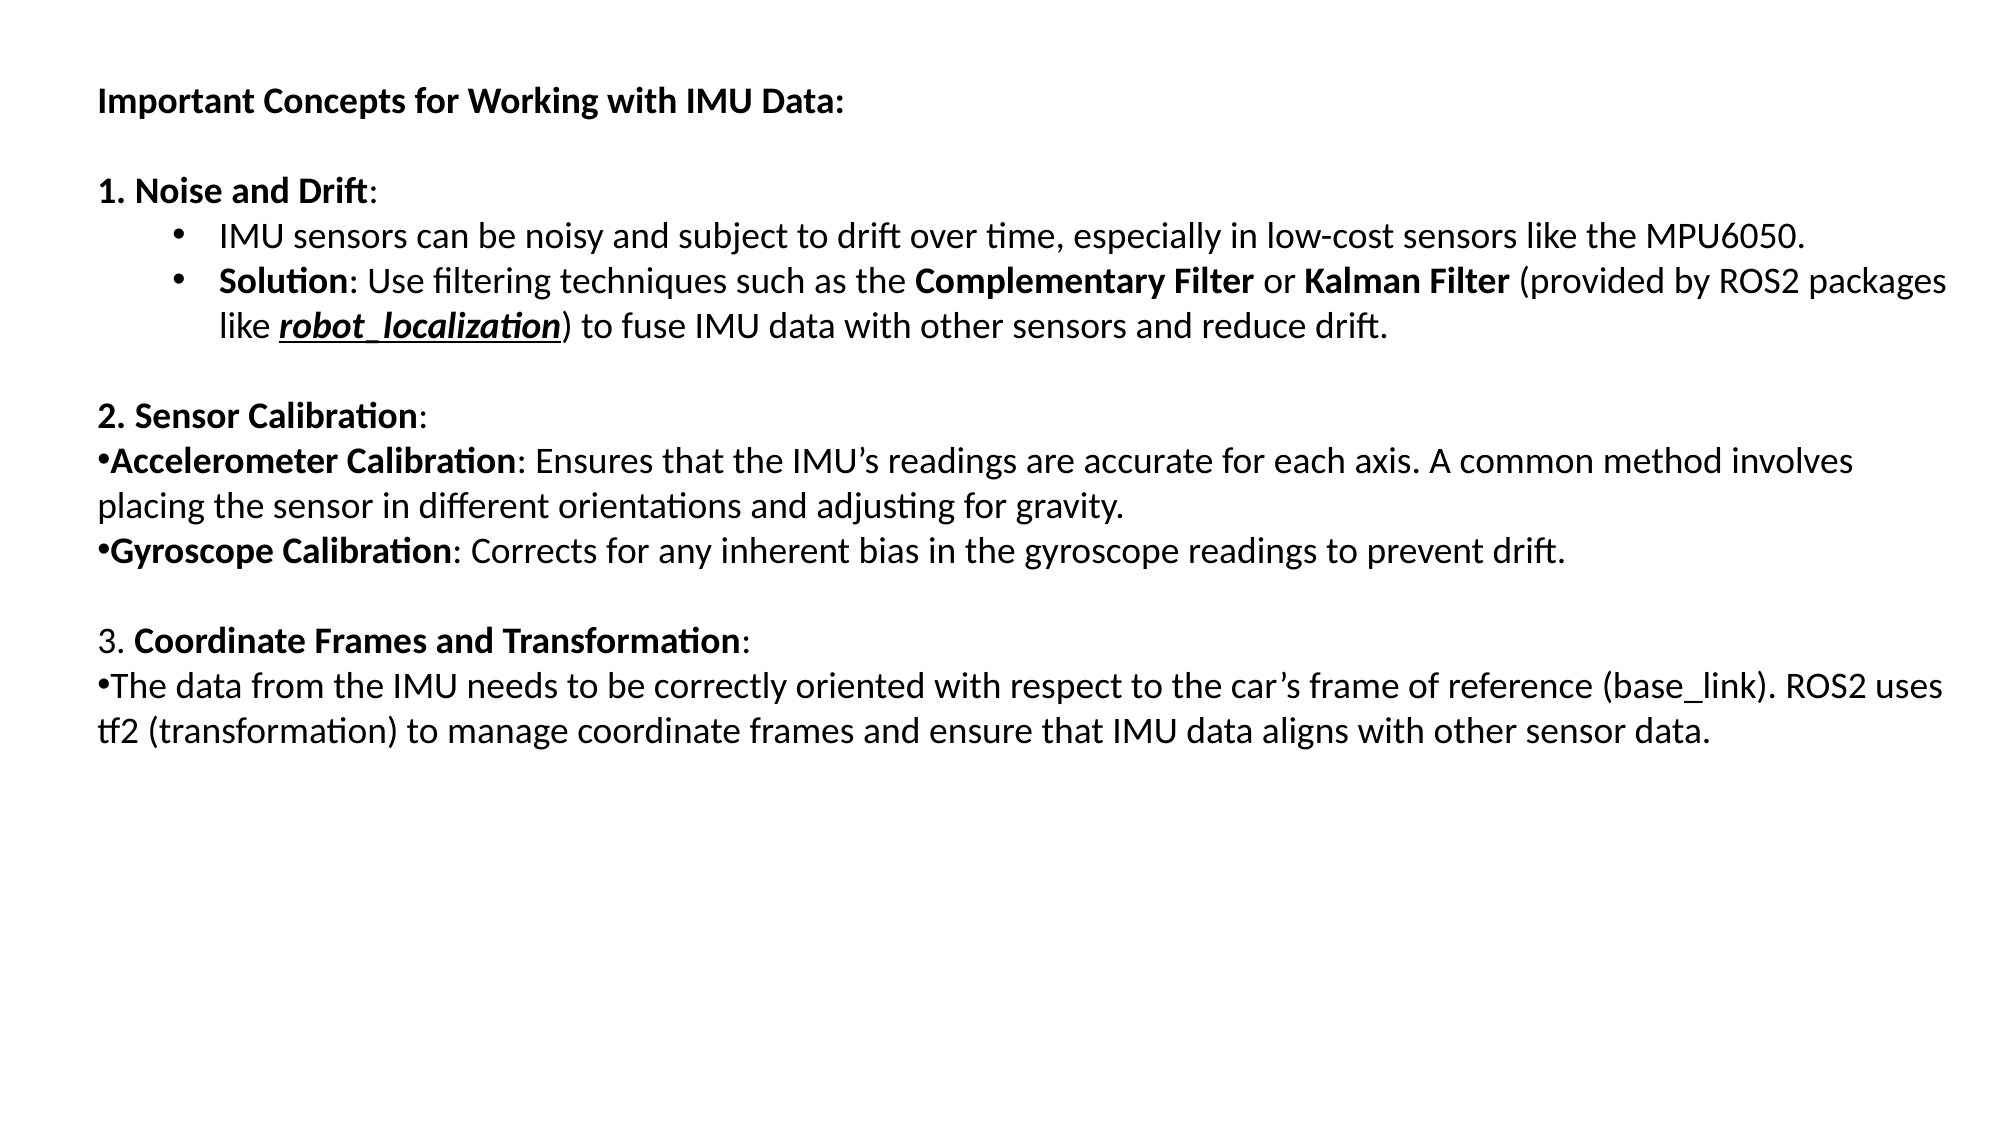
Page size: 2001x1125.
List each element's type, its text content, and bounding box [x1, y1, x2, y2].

text_box Important Concepts for Working with IMU Data: 1. Noise and Drift: IMU sensors can be noisy and subject to drift over time, especially in low-cost sensors like the MPU6050. Solution: Use filtering techniques such as the Complementary Filter or Kalman Filter (provided by ROS2 packages like robot_localization) to fuse IMU data with other sensors and reduce drift. 2. Sensor Calibration: Accelerometer Calibration: Ensures that the IMU’s readings are accurate for each axis. A common method involves placing the sensor in different orientations and adjusting for gravity. Gyroscope Calibration: Corrects for any inherent bias in the gyroscope readings to prevent drift. 3. Coordinate Frames and Transformation: The data from the IMU needs to be correctly oriented with respect to the car’s frame of reference (base_link). ROS2 uses tf2 (transformation) to manage coordinate frames and ensure that IMU data aligns with other sensor data. [82, 68, 1966, 939]
